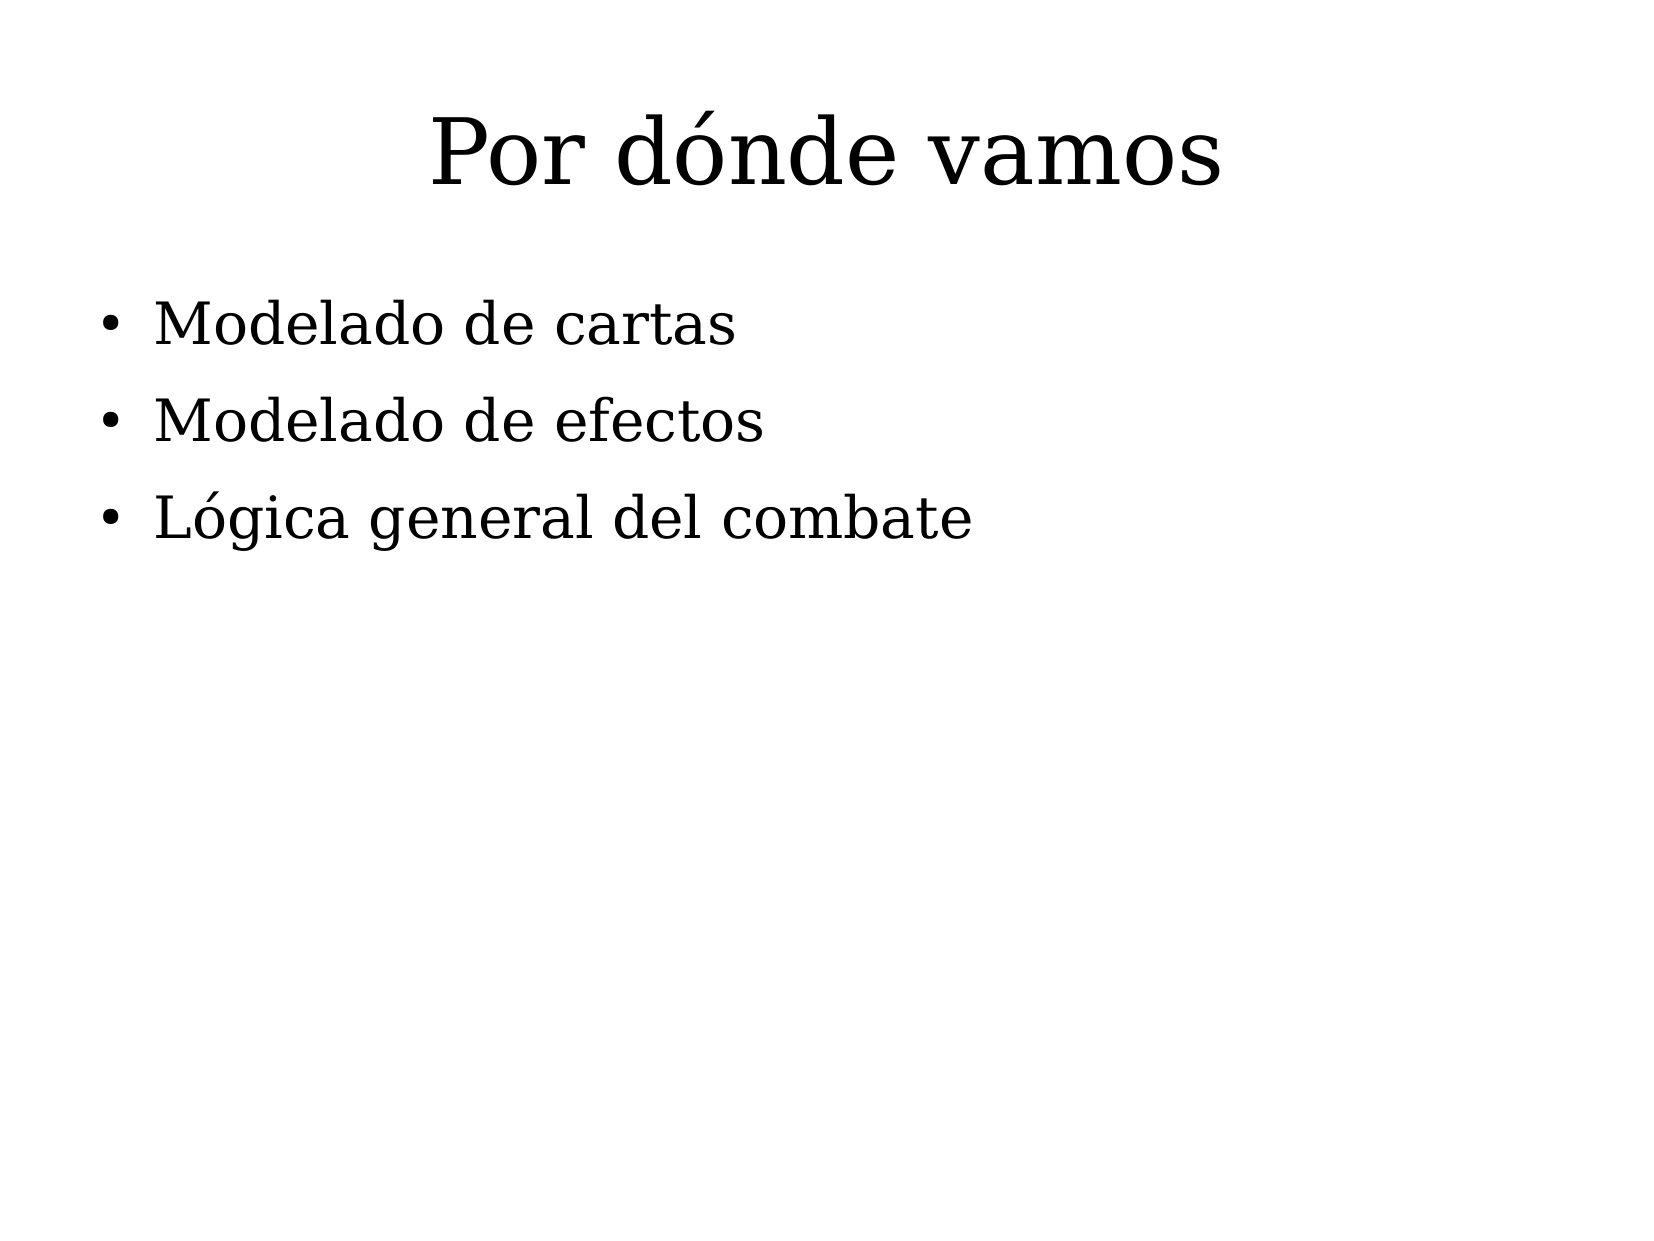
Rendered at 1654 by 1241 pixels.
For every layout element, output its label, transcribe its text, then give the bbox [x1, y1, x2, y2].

title Por dónde vamos [82, 49, 1571, 257]
list Modelado de cartas Modelado de efectos Lógica general del combate [82, 290, 1571, 1010]
